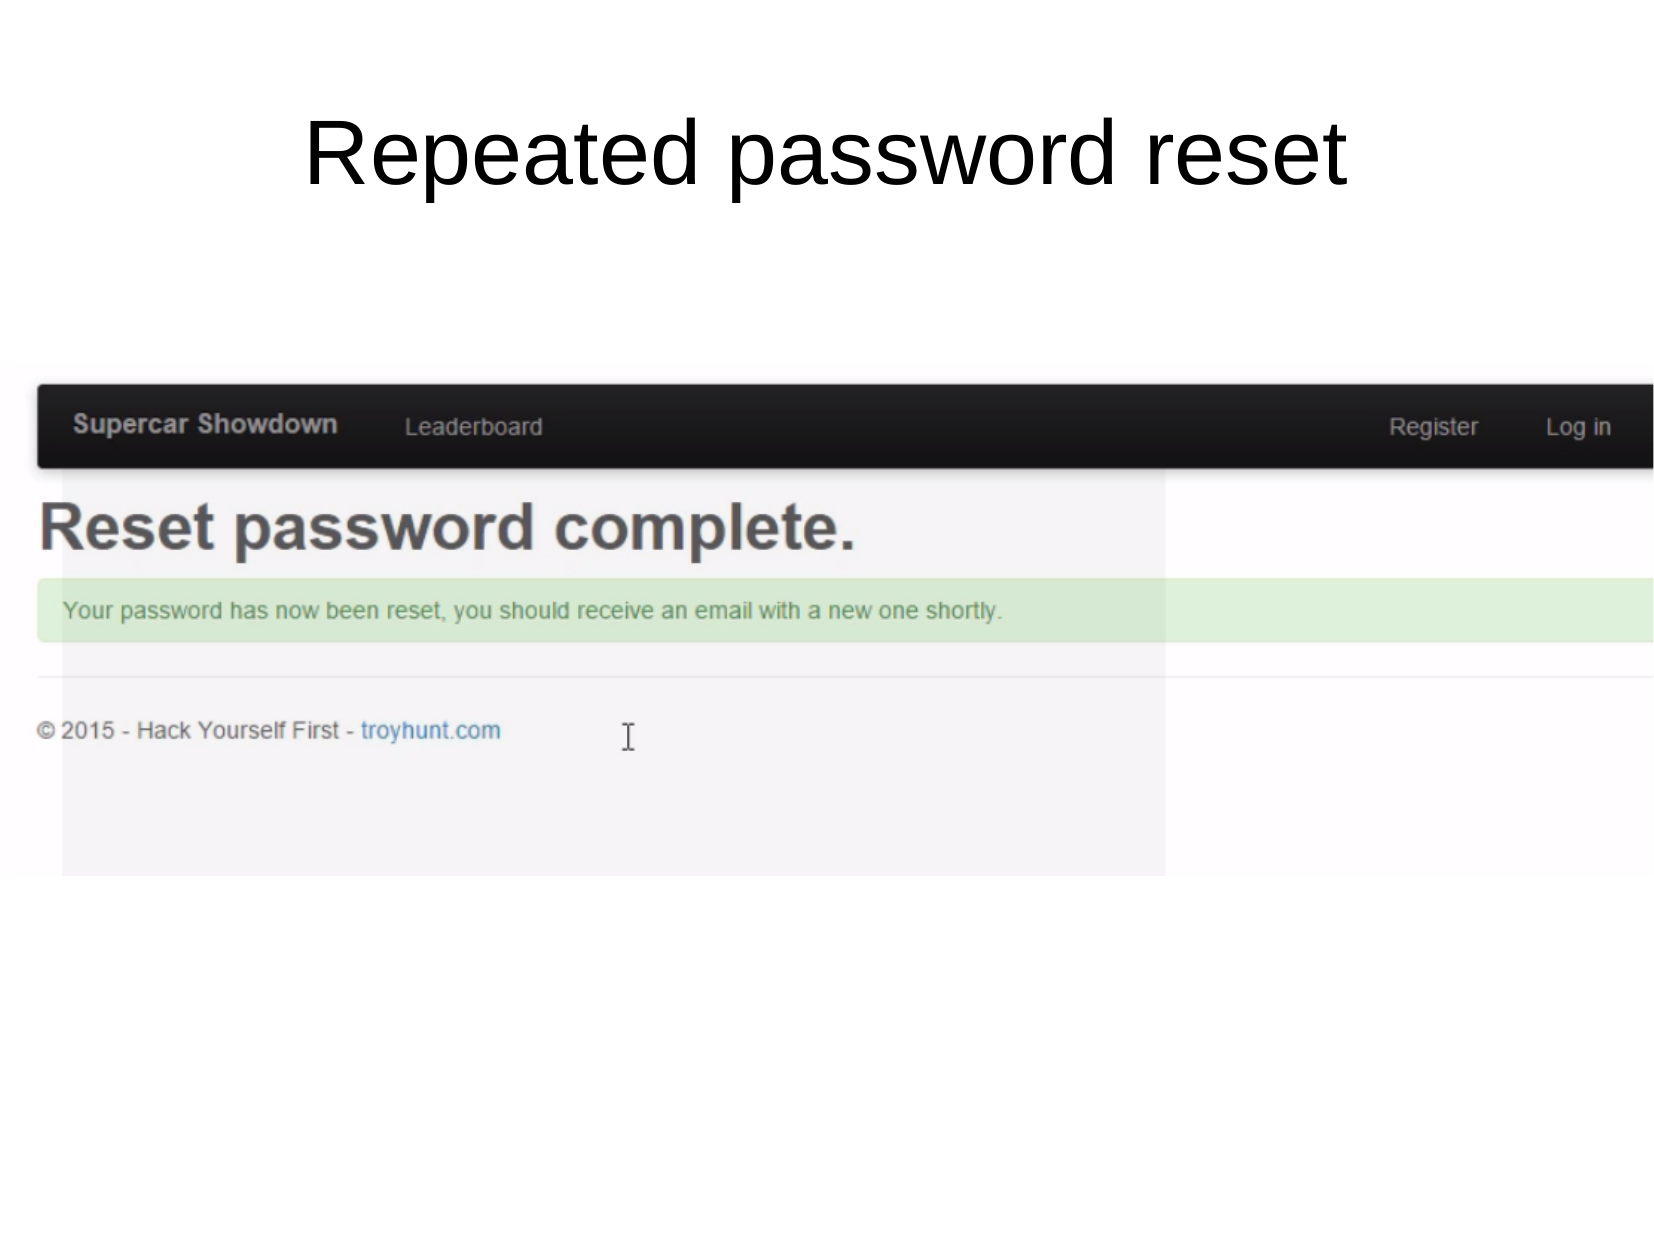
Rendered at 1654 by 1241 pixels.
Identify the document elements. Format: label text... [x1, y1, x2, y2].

picture [3, 364, 1654, 876]
title Repeated password reset [82, 49, 1571, 257]
